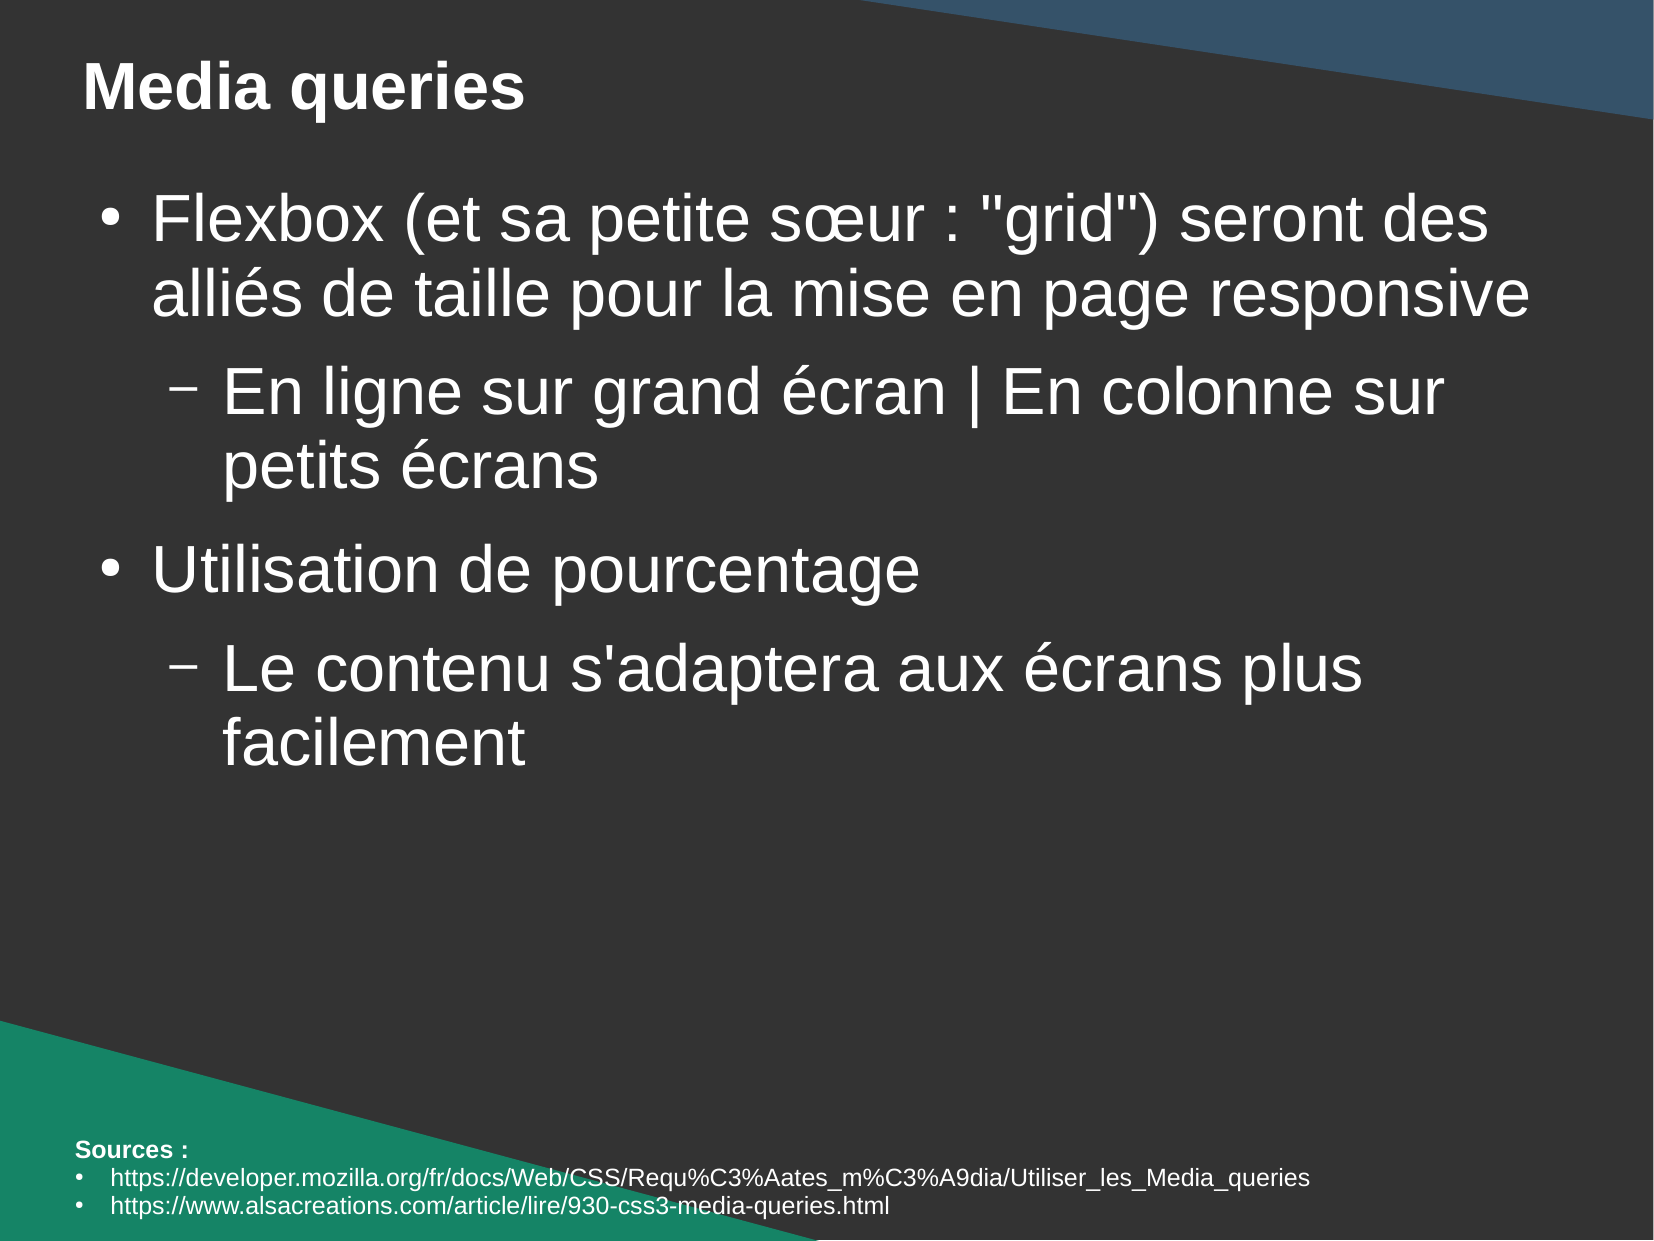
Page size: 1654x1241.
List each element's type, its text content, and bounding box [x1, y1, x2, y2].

text_box [0, 1020, 399, 1241]
list Flexbox (et sa petite sœur : "grid") seront des alliés de taille pour la mise en page responsive En ligne sur grand écran | En colonne sur petits écrans Utilisation de pourcentage Le contenu s'adaptera aux écrans plus facilement [80, 180, 1605, 1099]
text_box Sources : https://developer.mozilla.org/fr/docs/Web/CSS/Requ%C3%Aates_m%C3%A9dia/Utiliser_les_Media_queries https://www.alsacreations.com/article/lire/930-css3-media-queries.html [60, 1128, 1546, 1241]
title Media queries [82, 49, 1571, 162]
text_box [859, 0, 1654, 120]
